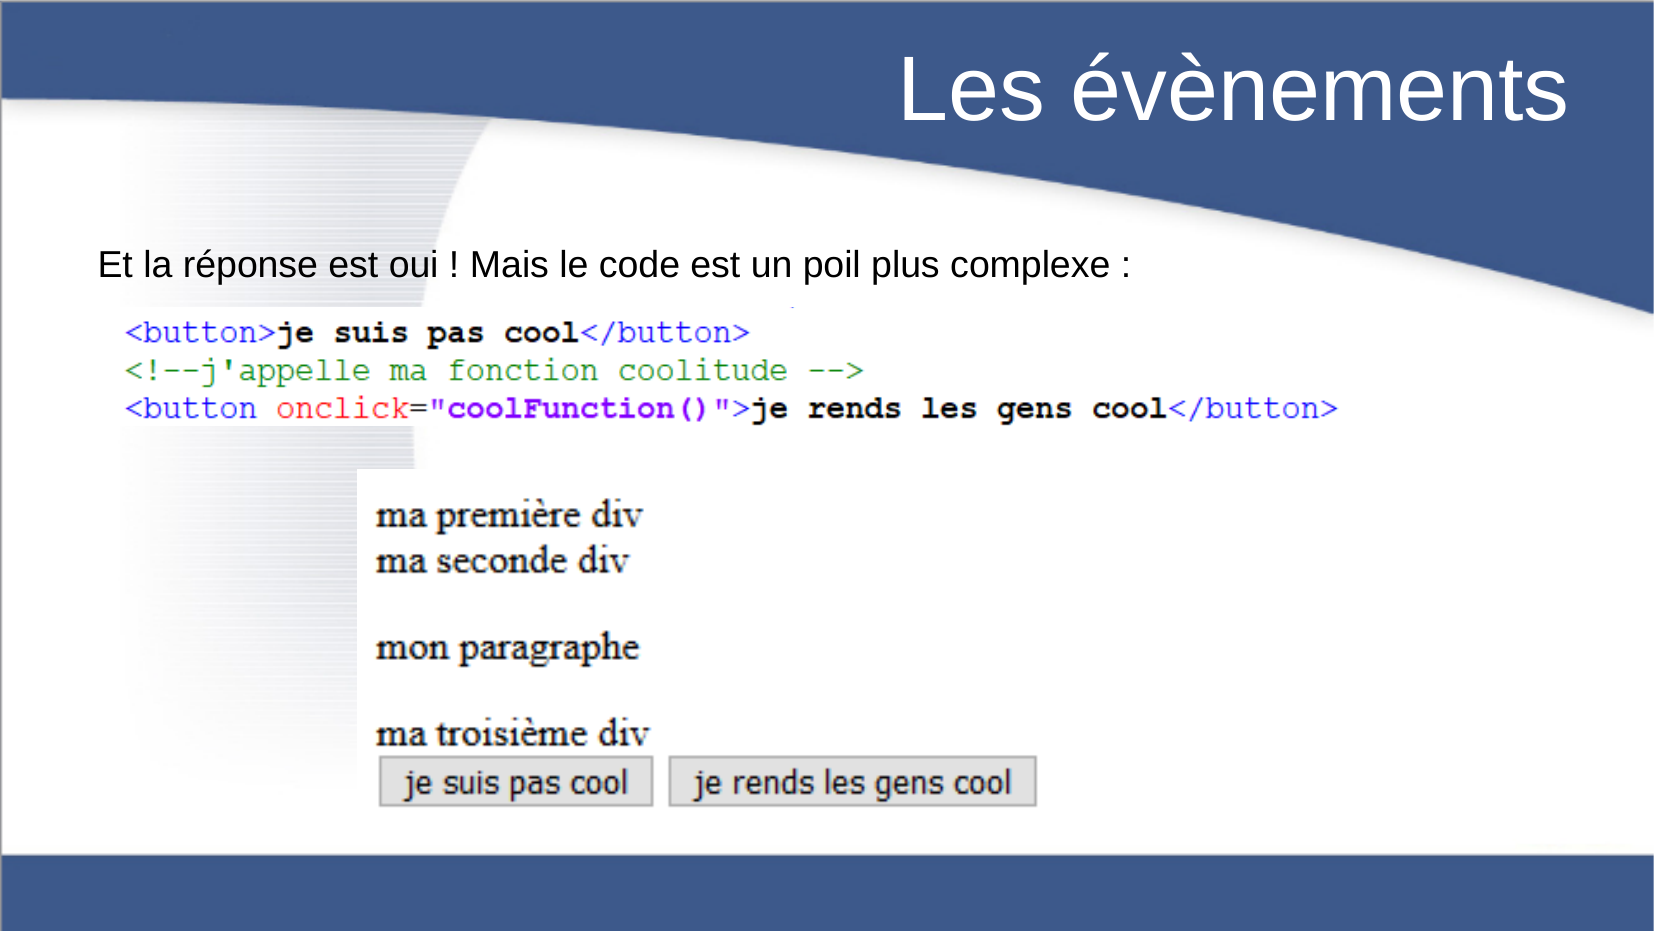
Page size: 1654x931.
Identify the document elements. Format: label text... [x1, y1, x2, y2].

text_box Et la réponse est oui ! Mais le code est un poil plus complexe : [82, 236, 1548, 745]
picture [0, 0, 1654, 931]
title Les évènements [82, 37, 1571, 193]
